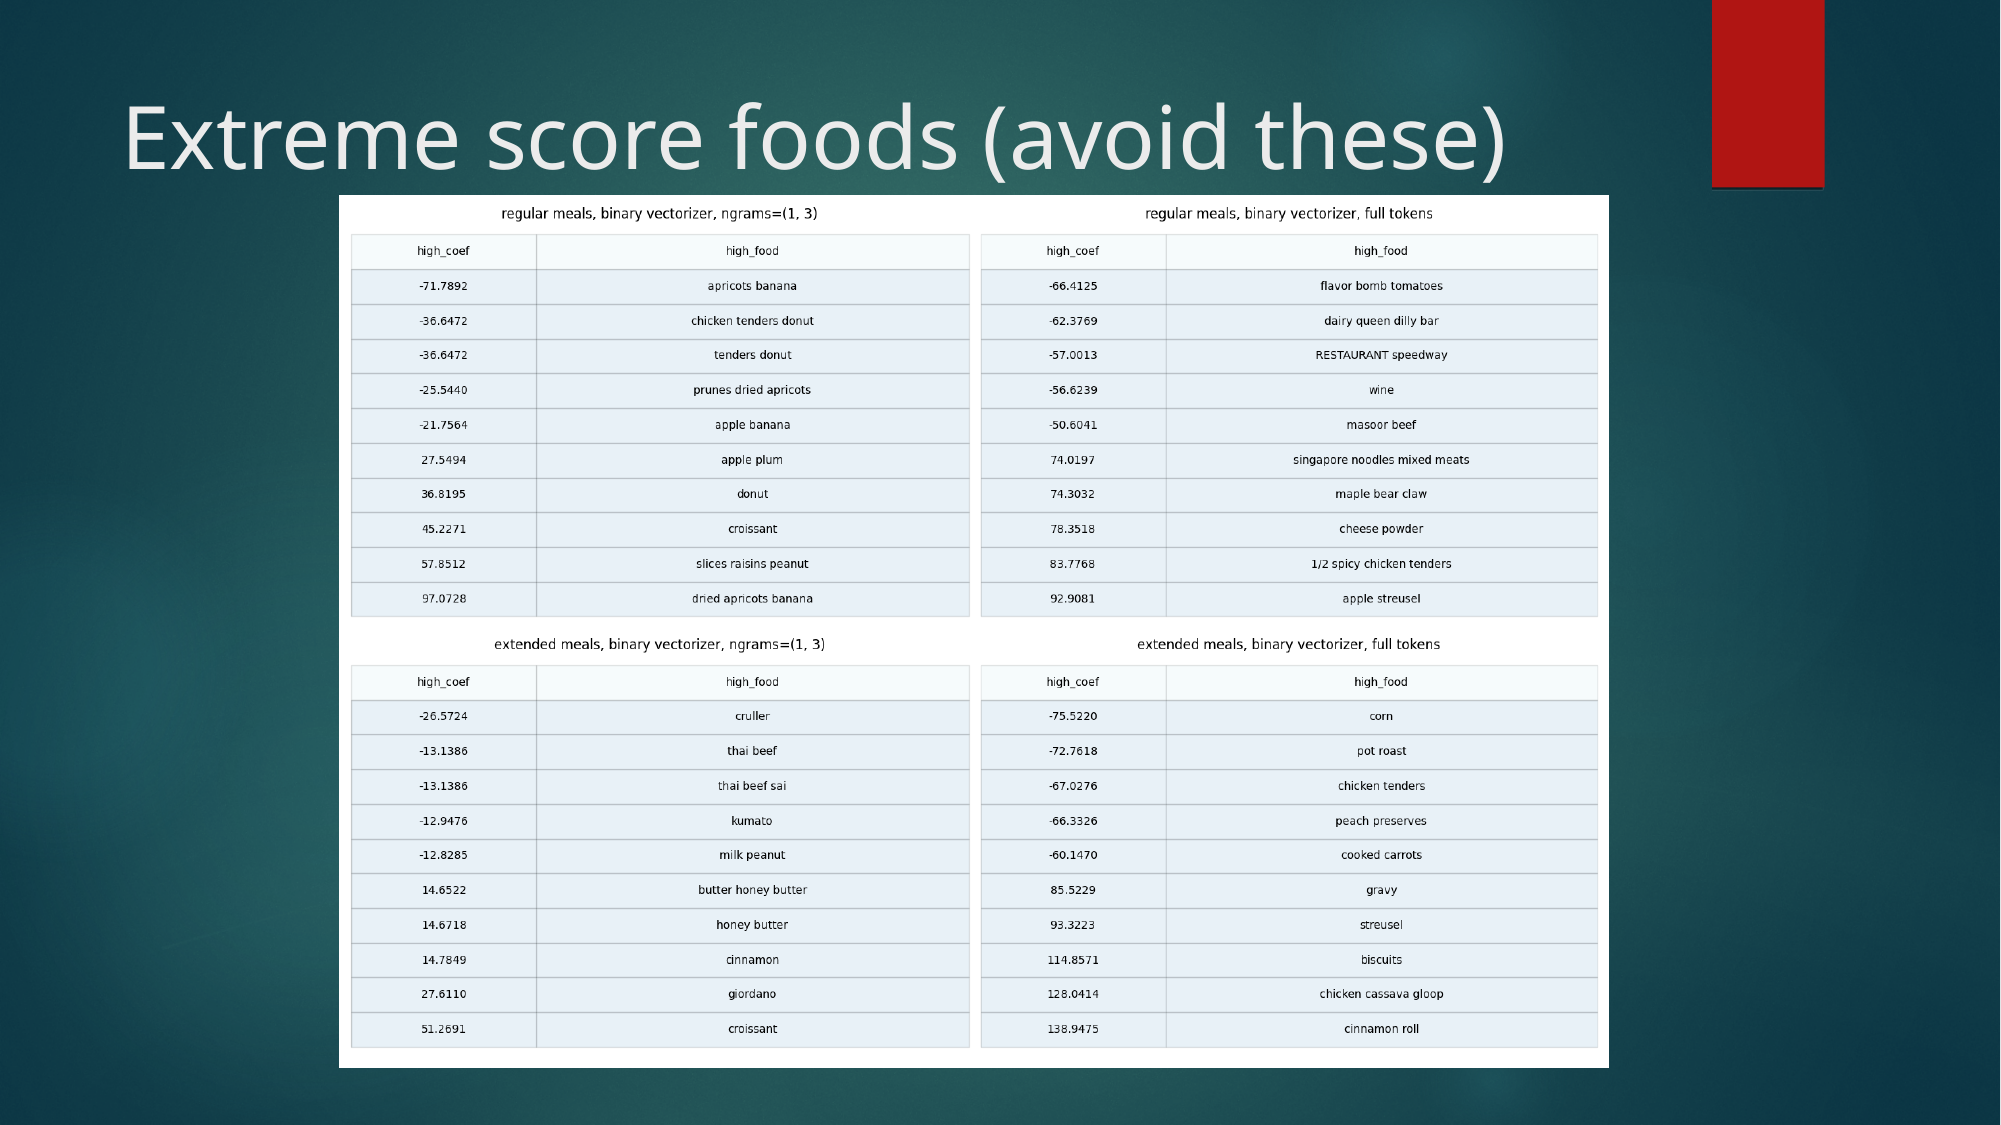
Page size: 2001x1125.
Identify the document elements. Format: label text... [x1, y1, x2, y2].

picture [0, 0, 2001, 1125]
title Extreme score foods (avoid these) [106, 74, 1618, 203]
